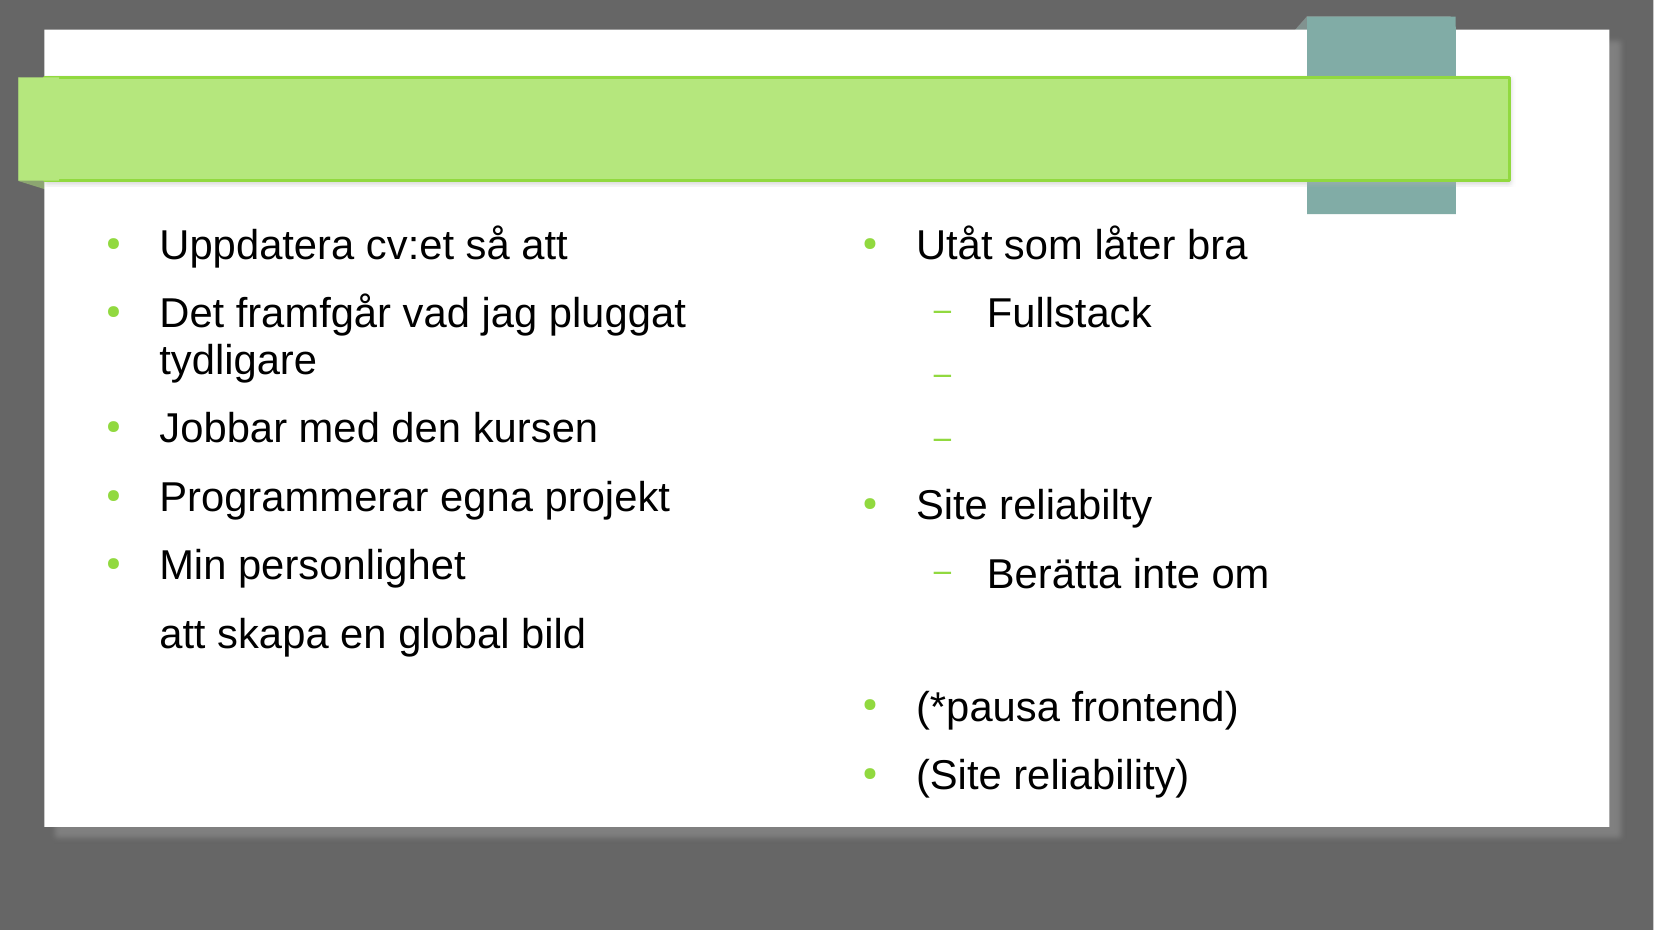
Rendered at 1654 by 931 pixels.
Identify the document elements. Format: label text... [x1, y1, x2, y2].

list Utåt som låter bra Fullstack Site reliabilty Berätta inte om (*pausa frontend) (Site reliability) [845, 221, 1566, 813]
list Uppdatera cv:et så att Det framfgår vad jag pluggat tydligare Jobbar med den kursen Programmerar egna projekt Min personlighet att skapa en global bild [88, 221, 809, 813]
